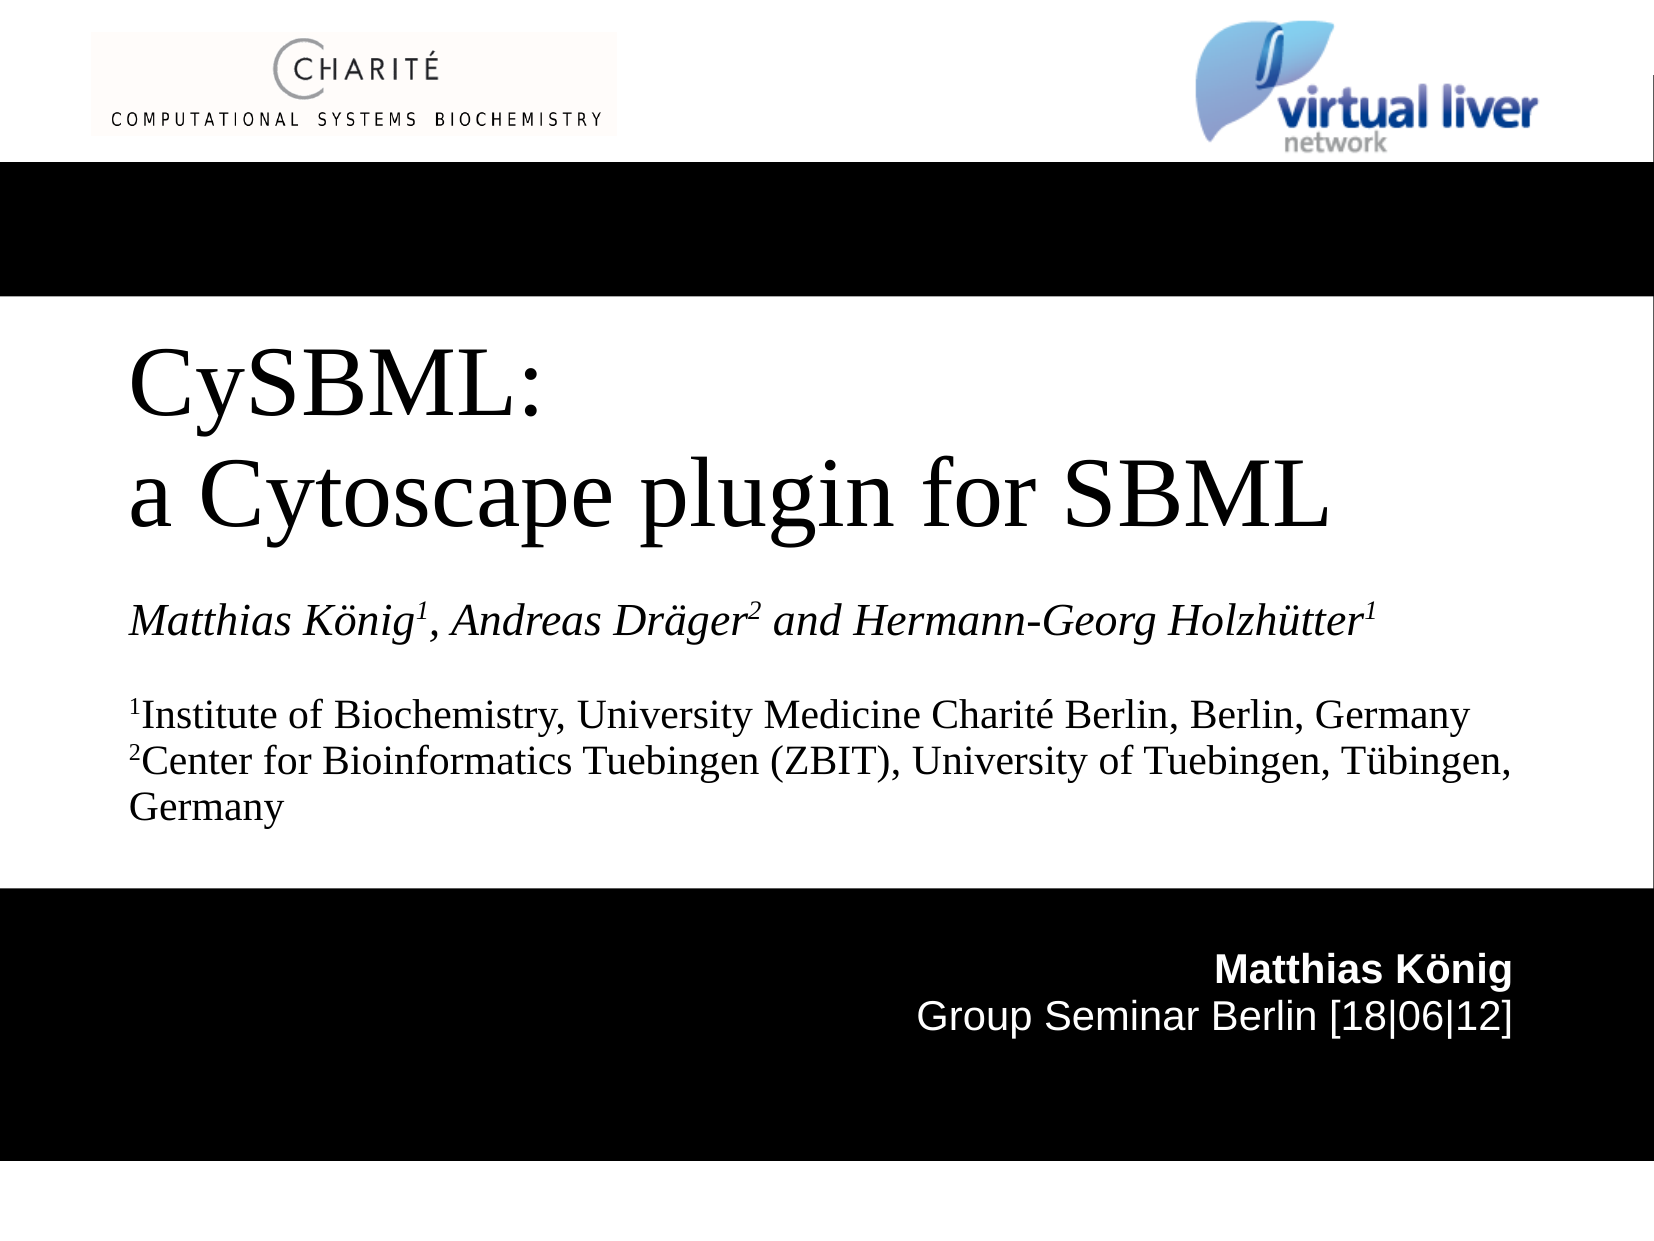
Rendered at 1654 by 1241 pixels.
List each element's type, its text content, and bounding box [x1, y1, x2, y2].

picture [1193, 18, 1563, 158]
picture [91, 32, 617, 136]
text_box Matthias König Group Seminar Berlin [18|06|12] [777, 944, 1529, 1164]
text_box [0, 74, 1654, 1161]
title CySBML: a Cytoscape plugin for SBML Matthias König1, Andreas Dräger2 and Hermann-Georg Holzhütter1 1Institute of Biochemistry, University Medicine Charité Berlin, Berlin, Germany 2Center for Bioinformatics Tuebingen (ZBIT), University of Tuebingen, Tübingen, Germany [128, 323, 1609, 944]
